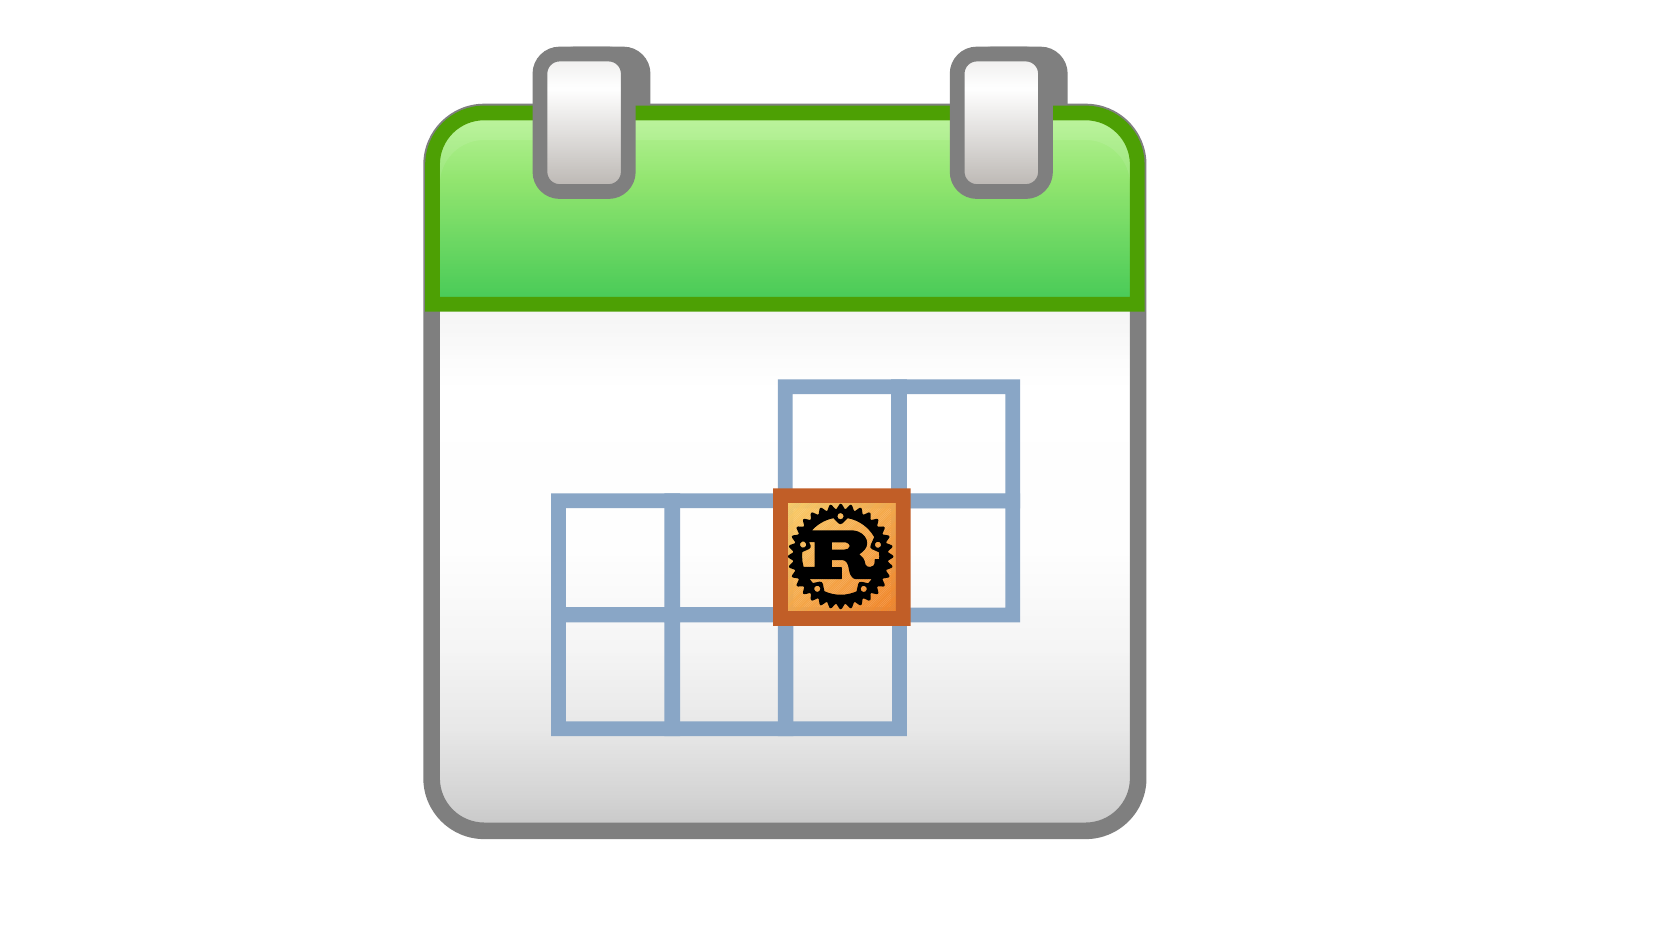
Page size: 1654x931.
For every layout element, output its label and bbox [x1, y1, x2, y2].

picture [285, 0, 1277, 931]
